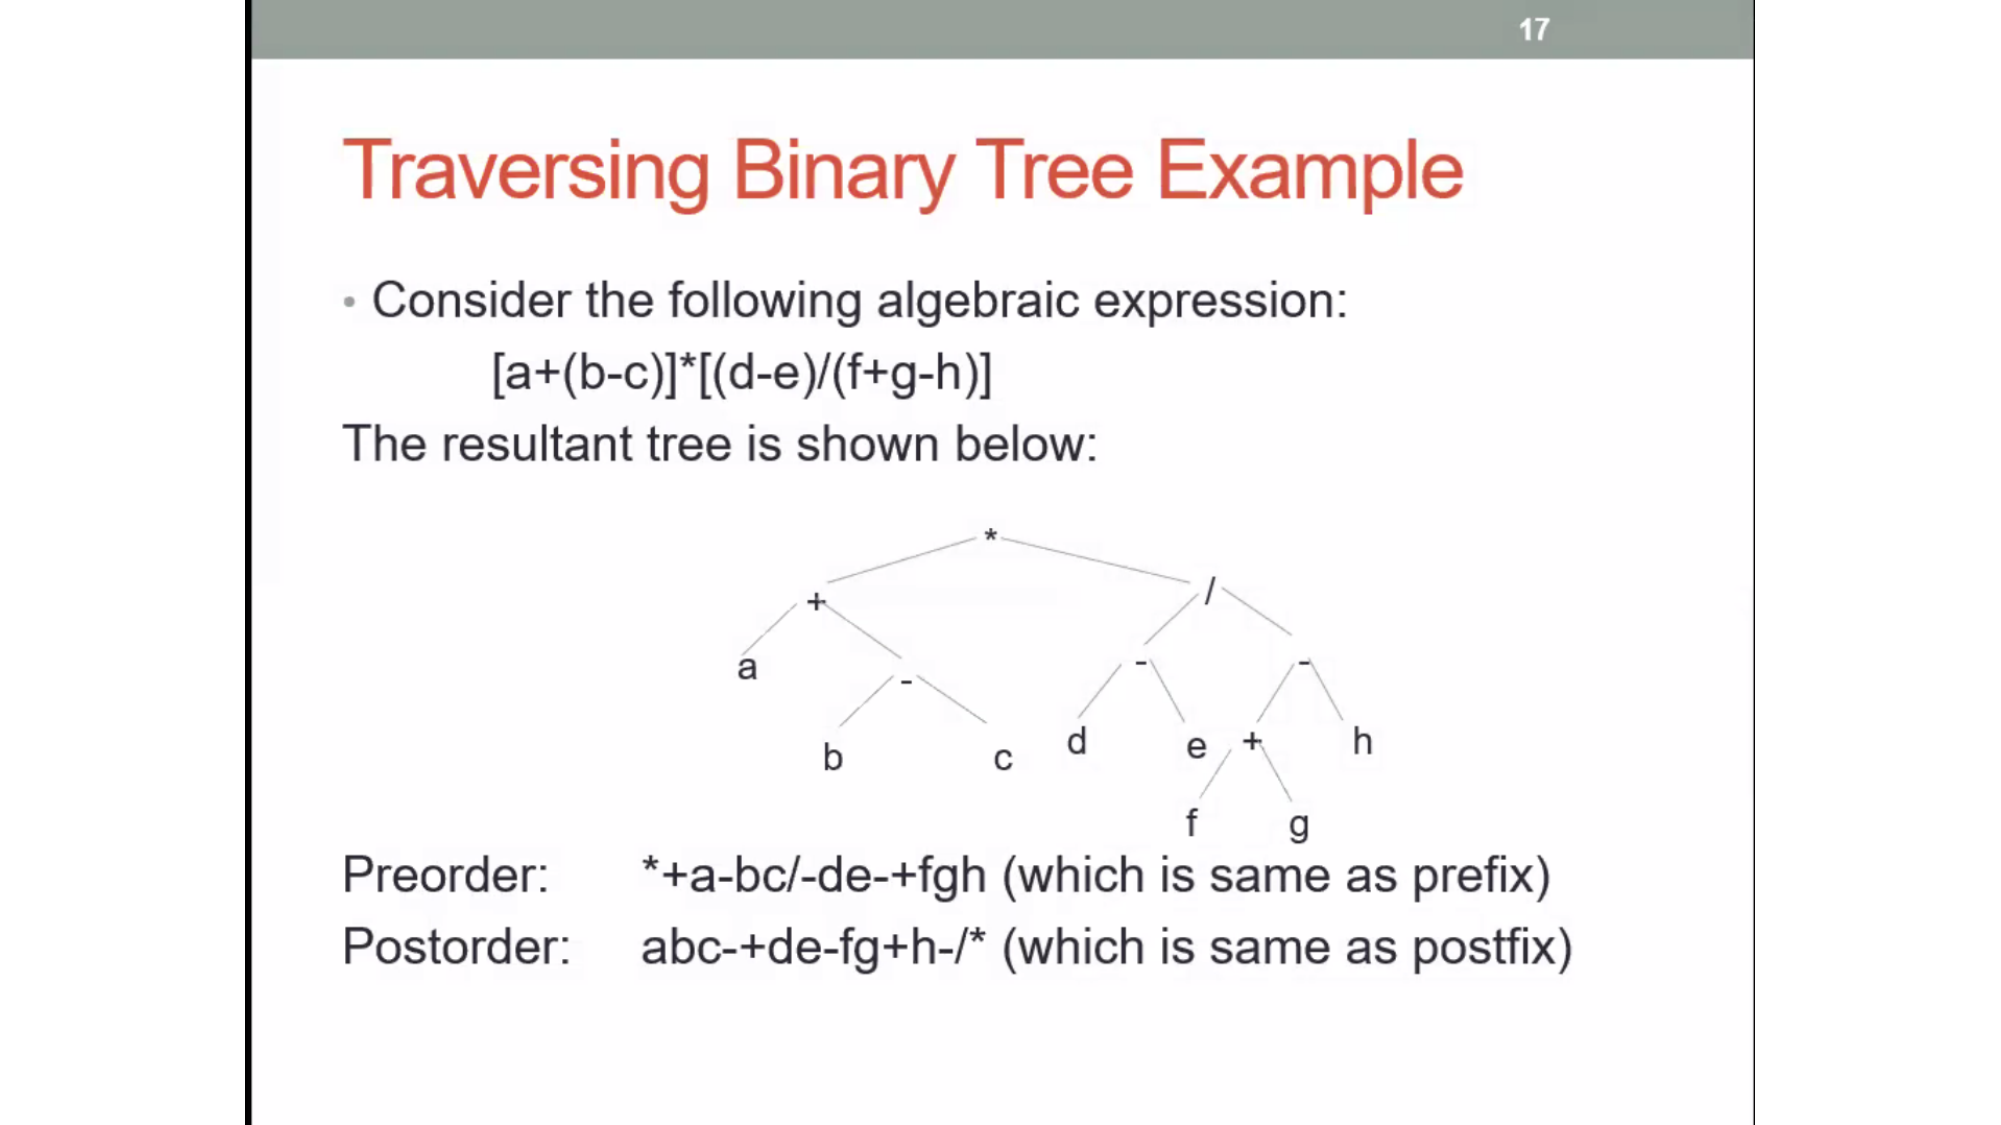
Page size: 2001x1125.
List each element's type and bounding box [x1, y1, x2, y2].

picture [245, 0, 1755, 1125]
